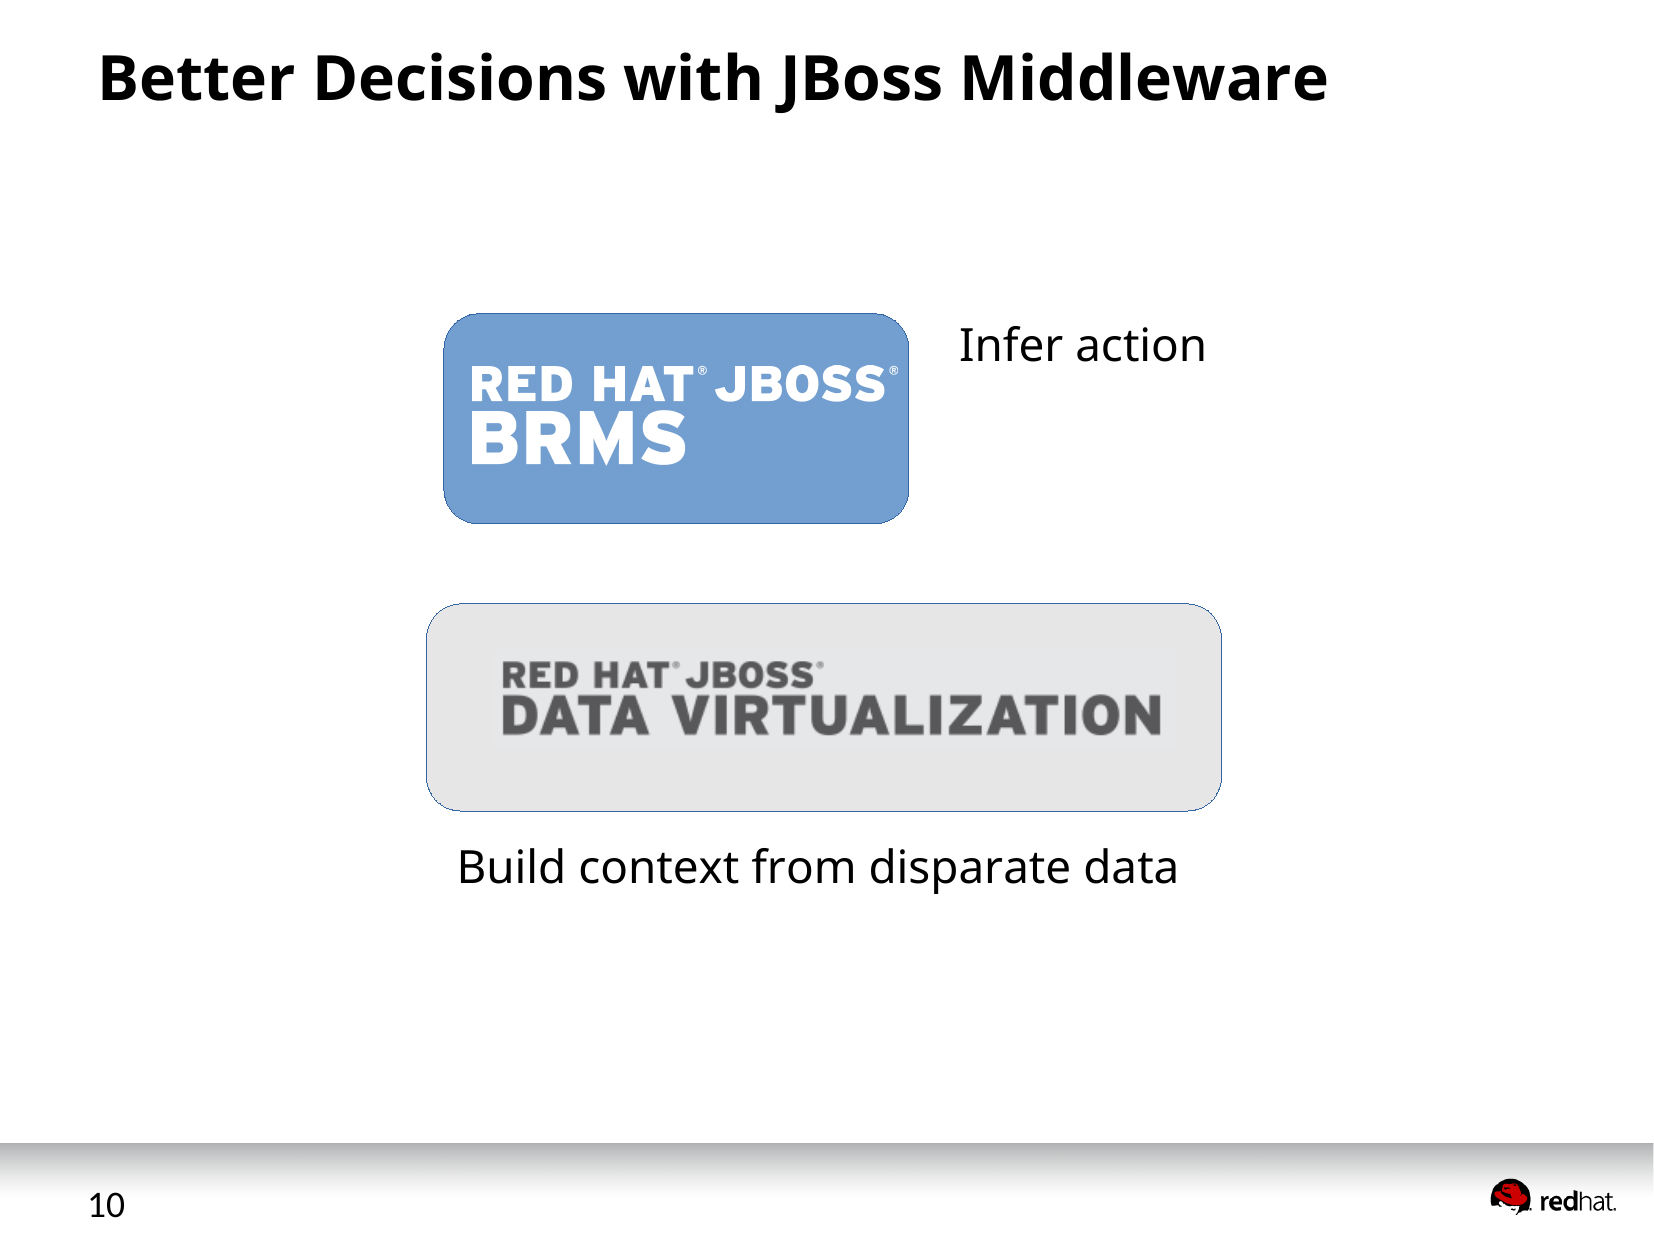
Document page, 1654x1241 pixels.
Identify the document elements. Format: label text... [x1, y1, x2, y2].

text_box Infer action [944, 308, 1236, 379]
title Better Decisions with JBoss Middleware [82, 37, 1571, 225]
text_box [443, 313, 909, 524]
picture [494, 649, 1176, 748]
picture [472, 365, 898, 466]
picture [0, 1143, 1654, 1241]
text_box Build context from disparate data [441, 830, 1242, 901]
text_box [426, 603, 1222, 812]
